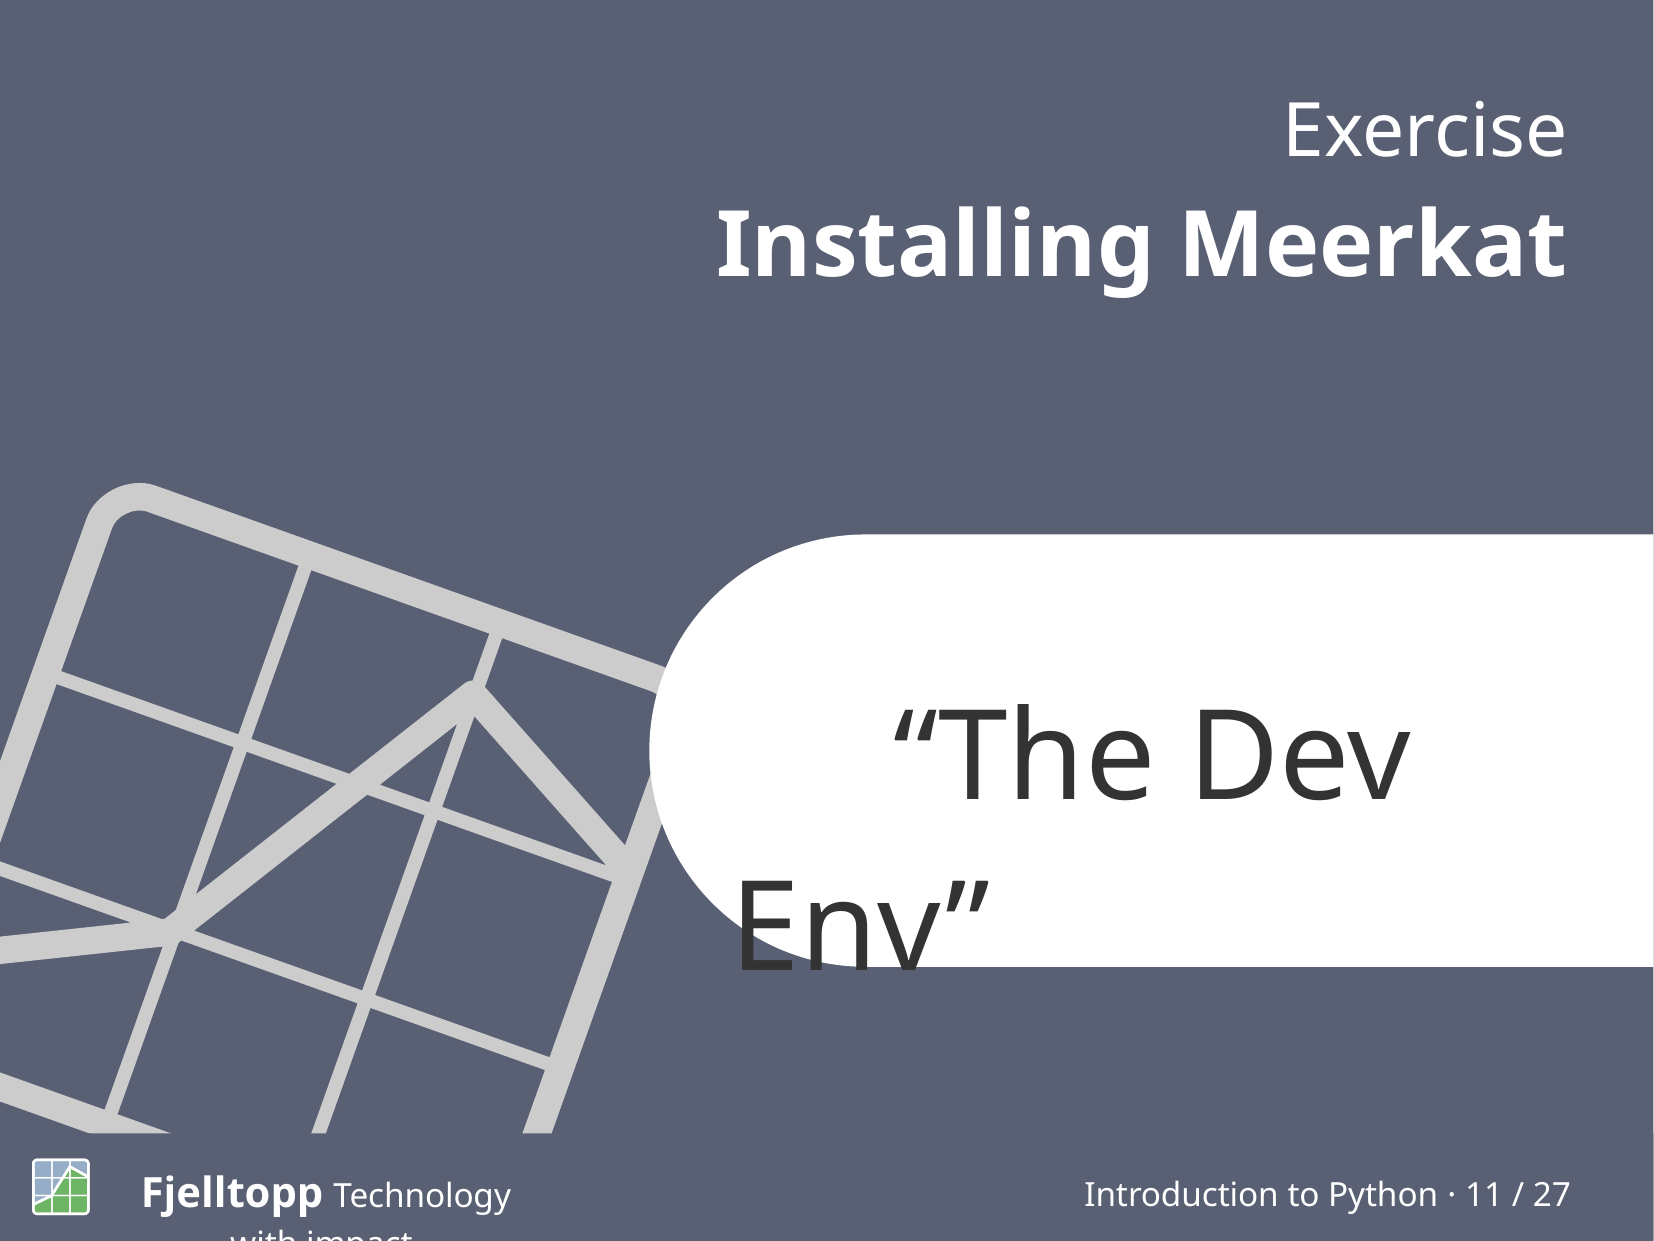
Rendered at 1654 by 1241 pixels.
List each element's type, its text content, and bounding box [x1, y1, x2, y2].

text_box [0, 482, 1654, 1241]
text_box “The Dev Env” [716, 658, 1638, 986]
title Exercise Installing Meerkat [292, 90, 1568, 415]
text_box · <number> / 27 [699, 1171, 1571, 1214]
text_box Fjelltopp Technology with impact. [89, 1155, 563, 1224]
